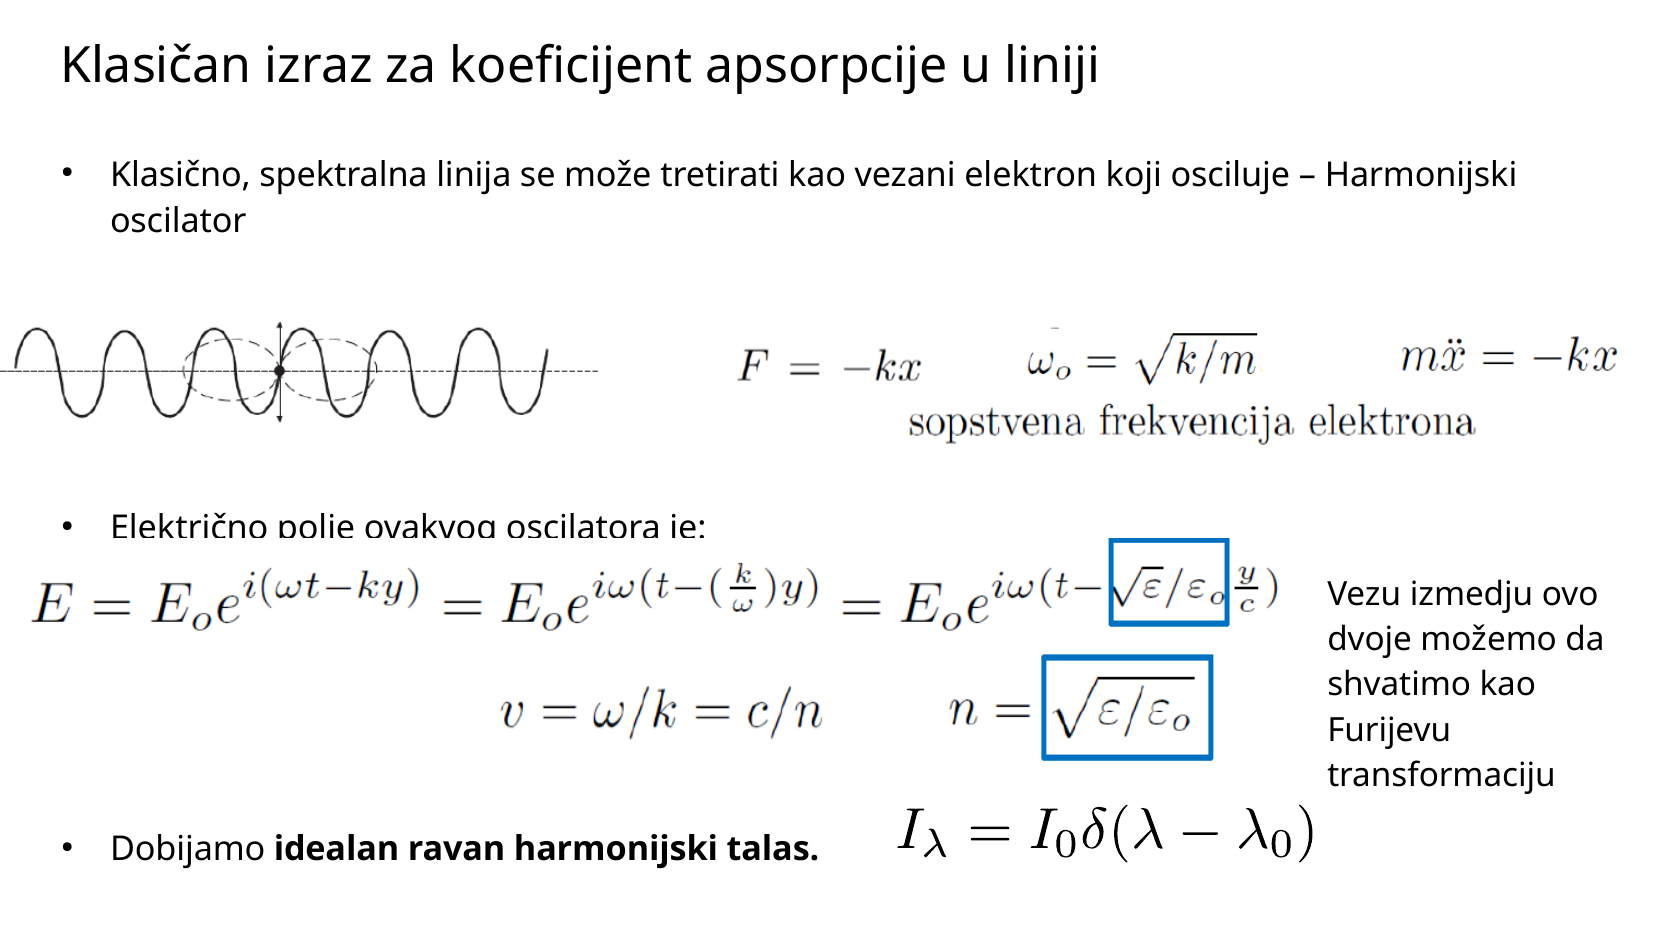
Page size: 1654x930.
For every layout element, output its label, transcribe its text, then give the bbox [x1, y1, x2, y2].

picture [17, 538, 1287, 776]
list Klasično, spektralna linija se može tretirati kao vezani elektron koji osciluje – Harmonijski oscilator Električno polje ovakvog oscilatora je: Dobijamo idealan ravan harmonijski talas. [45, 469, 1635, 880]
picture [0, 299, 1653, 469]
title Klasičan izraz za koeficijent apsorpcije u liniji [59, 13, 1648, 113]
list Klasično, spektralna linija se može tretirati kao vezani elektron koji osciluje – Harmonijski oscilator Električno polje ovakvog oscilatora je: Dobijamo idealan ravan harmonijski talas. [45, 149, 1635, 299]
text_box [897, 804, 1313, 863]
text_box Vezu izmedju ovo dvoje možemo da shvatimo kao Furijevu transformaciju [1312, 562, 1646, 774]
